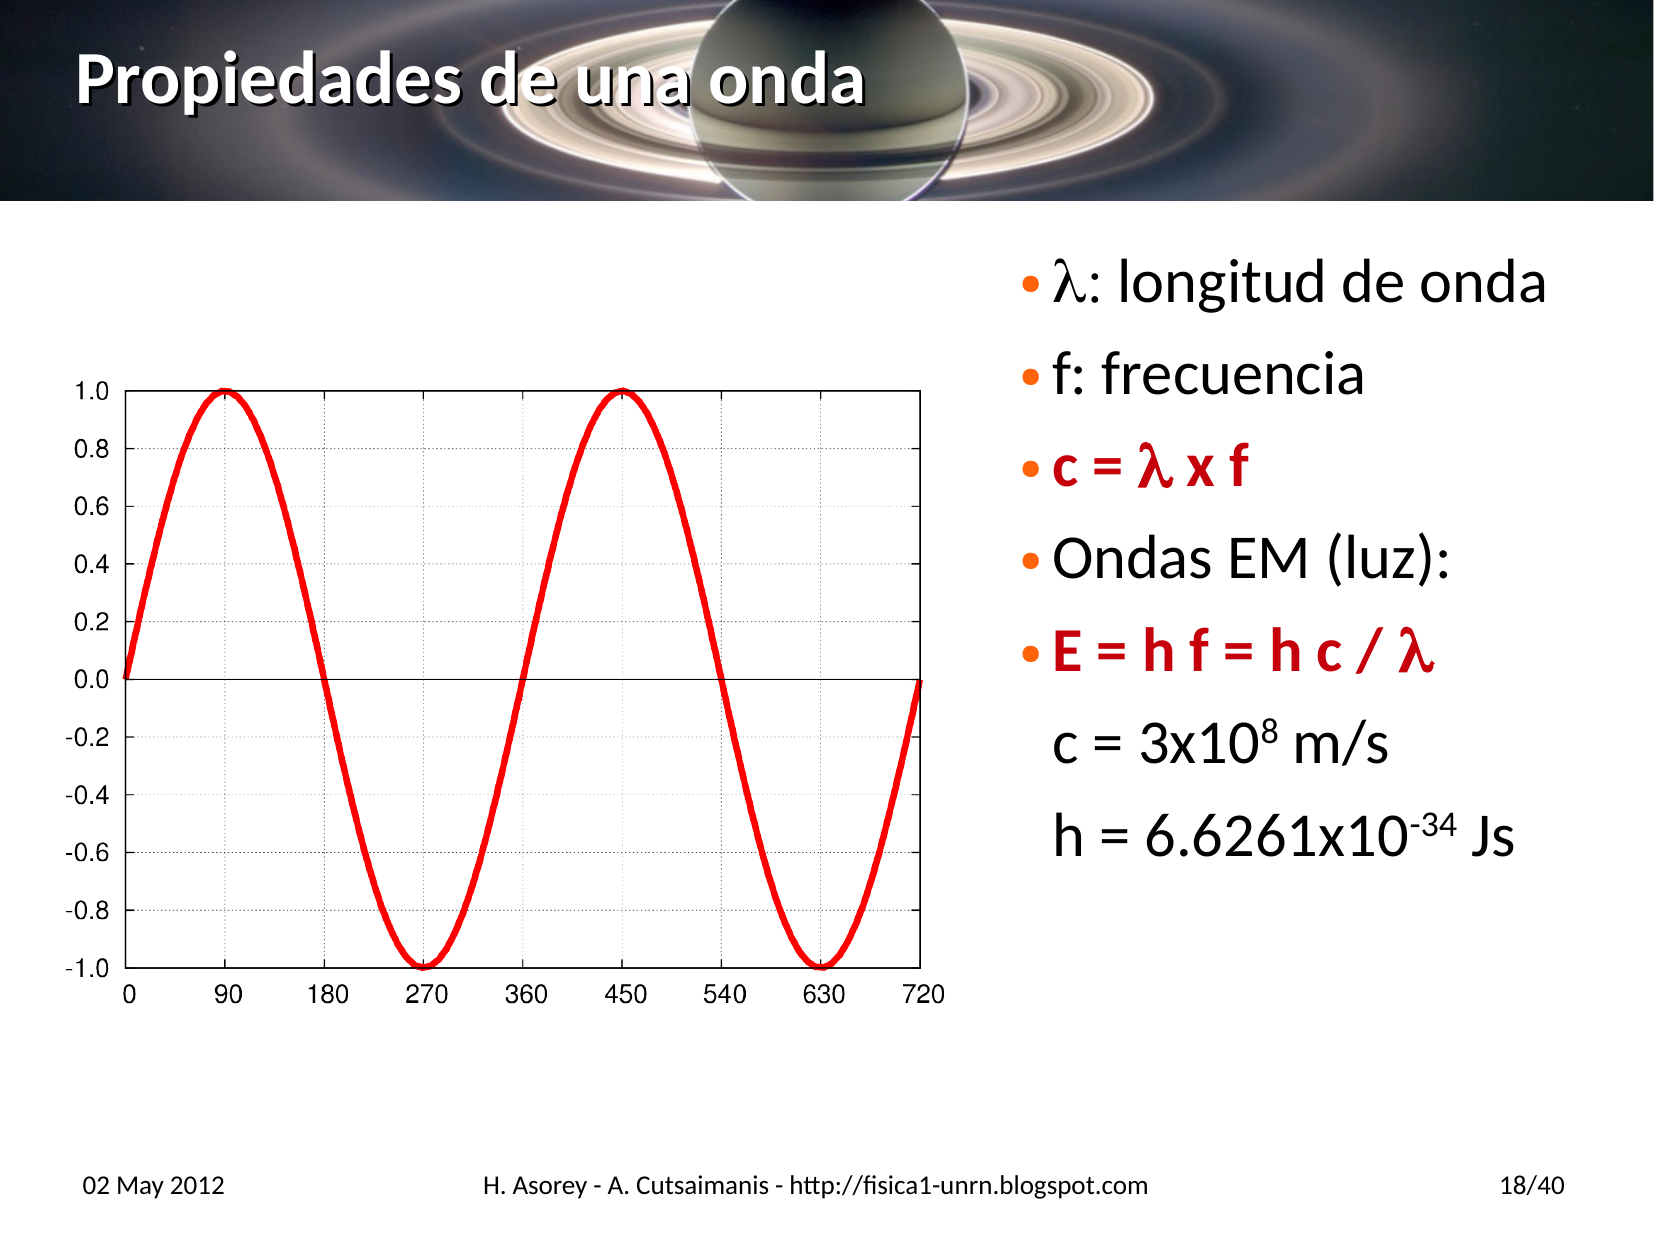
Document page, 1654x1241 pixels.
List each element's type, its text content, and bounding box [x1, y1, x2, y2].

picture [0, 0, 1654, 201]
list l: longitud de onda f: frecuencia c = l x f Ondas EM (luz): E = h f = h c / l c = 3x108 m/s h = 6.6261x10-34 Js [990, 255, 1621, 1174]
picture [23, 359, 967, 1021]
title Propiedades de una onda [75, 19, 1564, 151]
